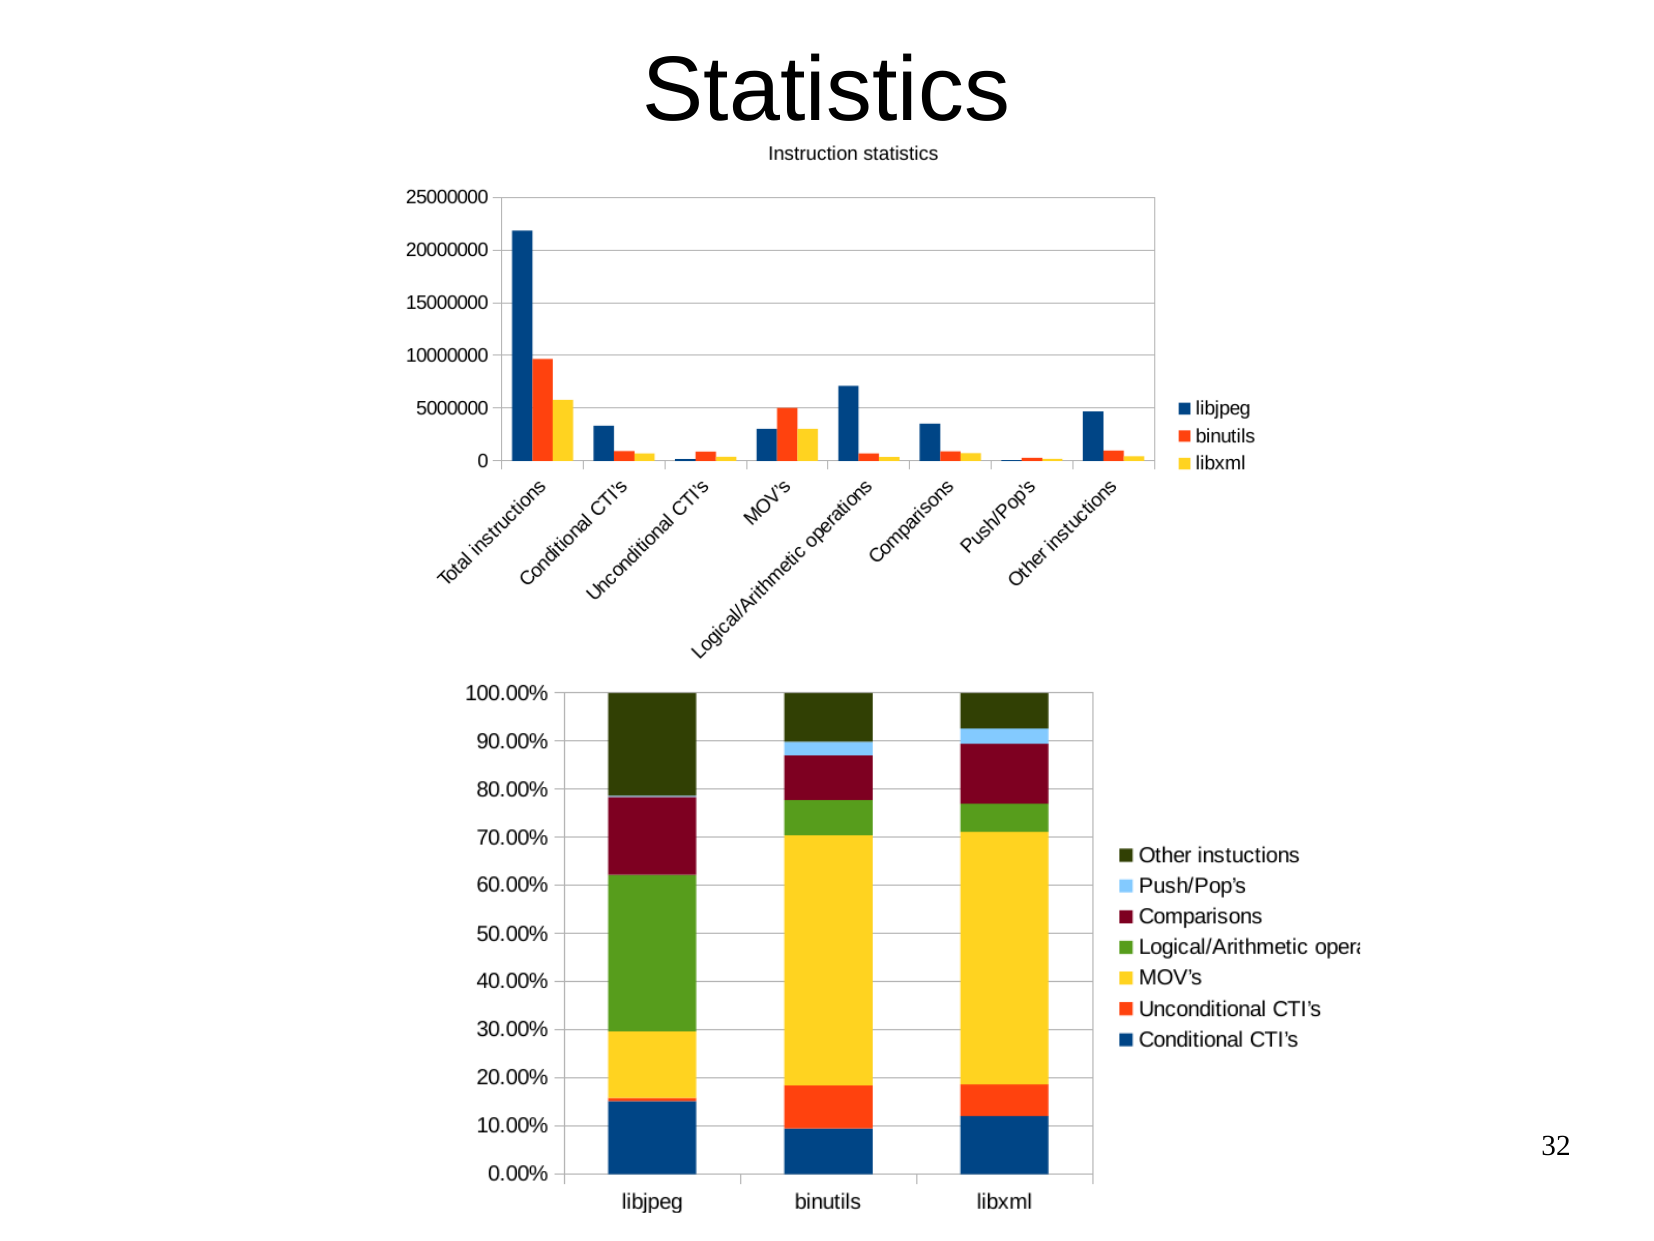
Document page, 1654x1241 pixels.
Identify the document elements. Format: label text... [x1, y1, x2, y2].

picture [384, 136, 1396, 1213]
title Statistics [82, 0, 1571, 193]
